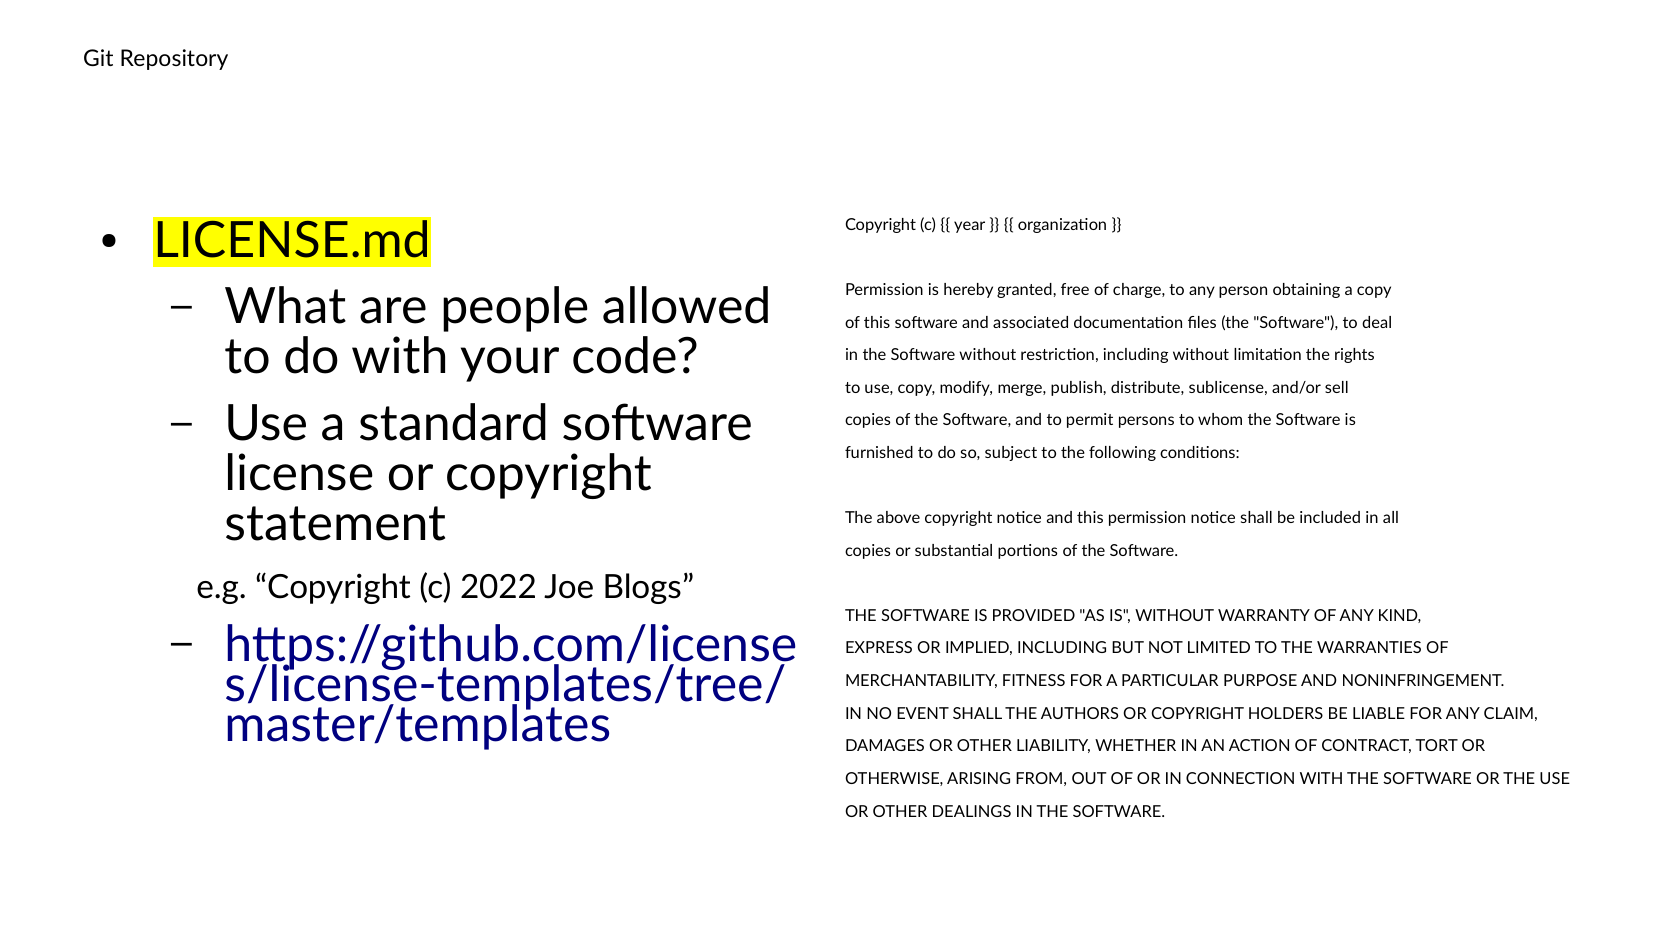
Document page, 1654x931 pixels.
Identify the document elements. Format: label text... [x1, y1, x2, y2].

list LICENSE.md What are people allowed to do with your code? Use a standard software license or copyright statement e.g. “Copyright (c) 2022 Joe Blogs” https://github.com/licenses/license-templates/tree/master/templates [82, 217, 809, 839]
title Git Repository [83, 0, 1571, 119]
list Copyright (c) {{ year }} {{ organization }} Permission is hereby granted, free of charge, to any person obtaining a copy of this software and associated documentation files (the "Software"), to deal in the Software without restriction, including without limitation the rights to use, copy, modify, merge, publish, distribute, sublicense, and/or sell copies of the Software, and to permit persons to whom the Software is furnished to do so, subject to the following conditions: The above copyright notice and this permission notice shall be included in all copies or substantial portions of the Software. THE SOFTWARE IS PROVIDED "AS IS", WITHOUT WARRANTY OF ANY KIND, EXPRESS OR IMPLIED, INCLUDING BUT NOT LIMITED TO THE WARRANTIES OF MERCHANTABILITY, FITNESS FOR A PARTICULAR PURPOSE AND NONINFRINGEMENT. IN NO EVENT SHALL THE AUTHORS OR COPYRIGHT HOLDERS BE LIABLE FOR ANY CLAIM, DAMAGES OR OTHER LIABILITY, WHETHER IN AN ACTION OF CONTRACT, TORT OR OTHERWISE, ARISING FROM, OUT OF OR IN CONNECTION WITH THE SOFTWARE OR THE USE OR OTHER DEALINGS IN THE SOFTWARE. [845, 217, 1572, 839]
